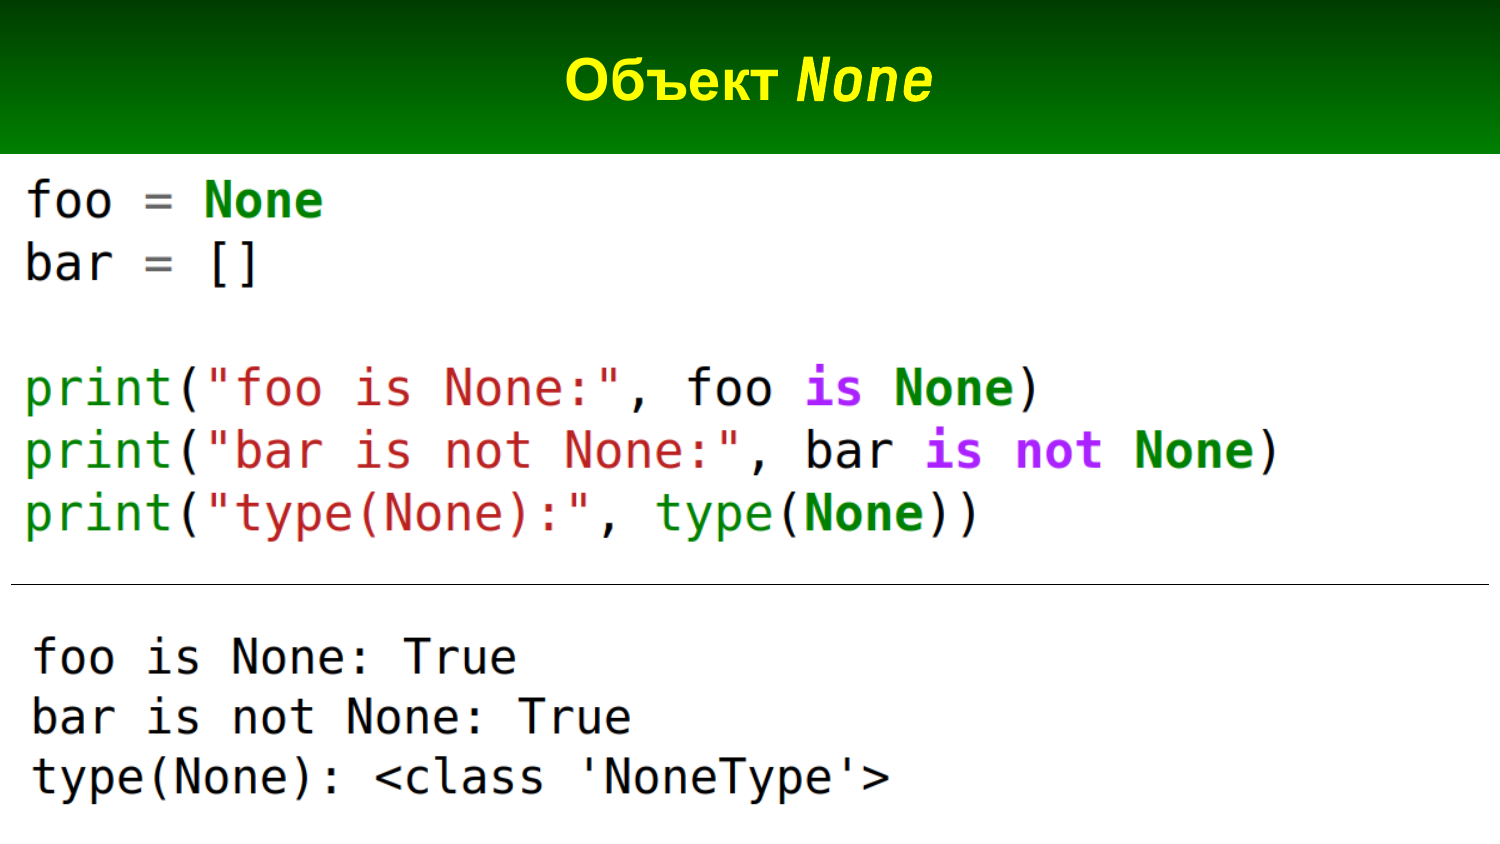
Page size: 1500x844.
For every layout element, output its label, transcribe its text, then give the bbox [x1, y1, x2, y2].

picture [23, 621, 901, 815]
title Объект None [75, 11, 1426, 142]
picture [11, 165, 1288, 558]
